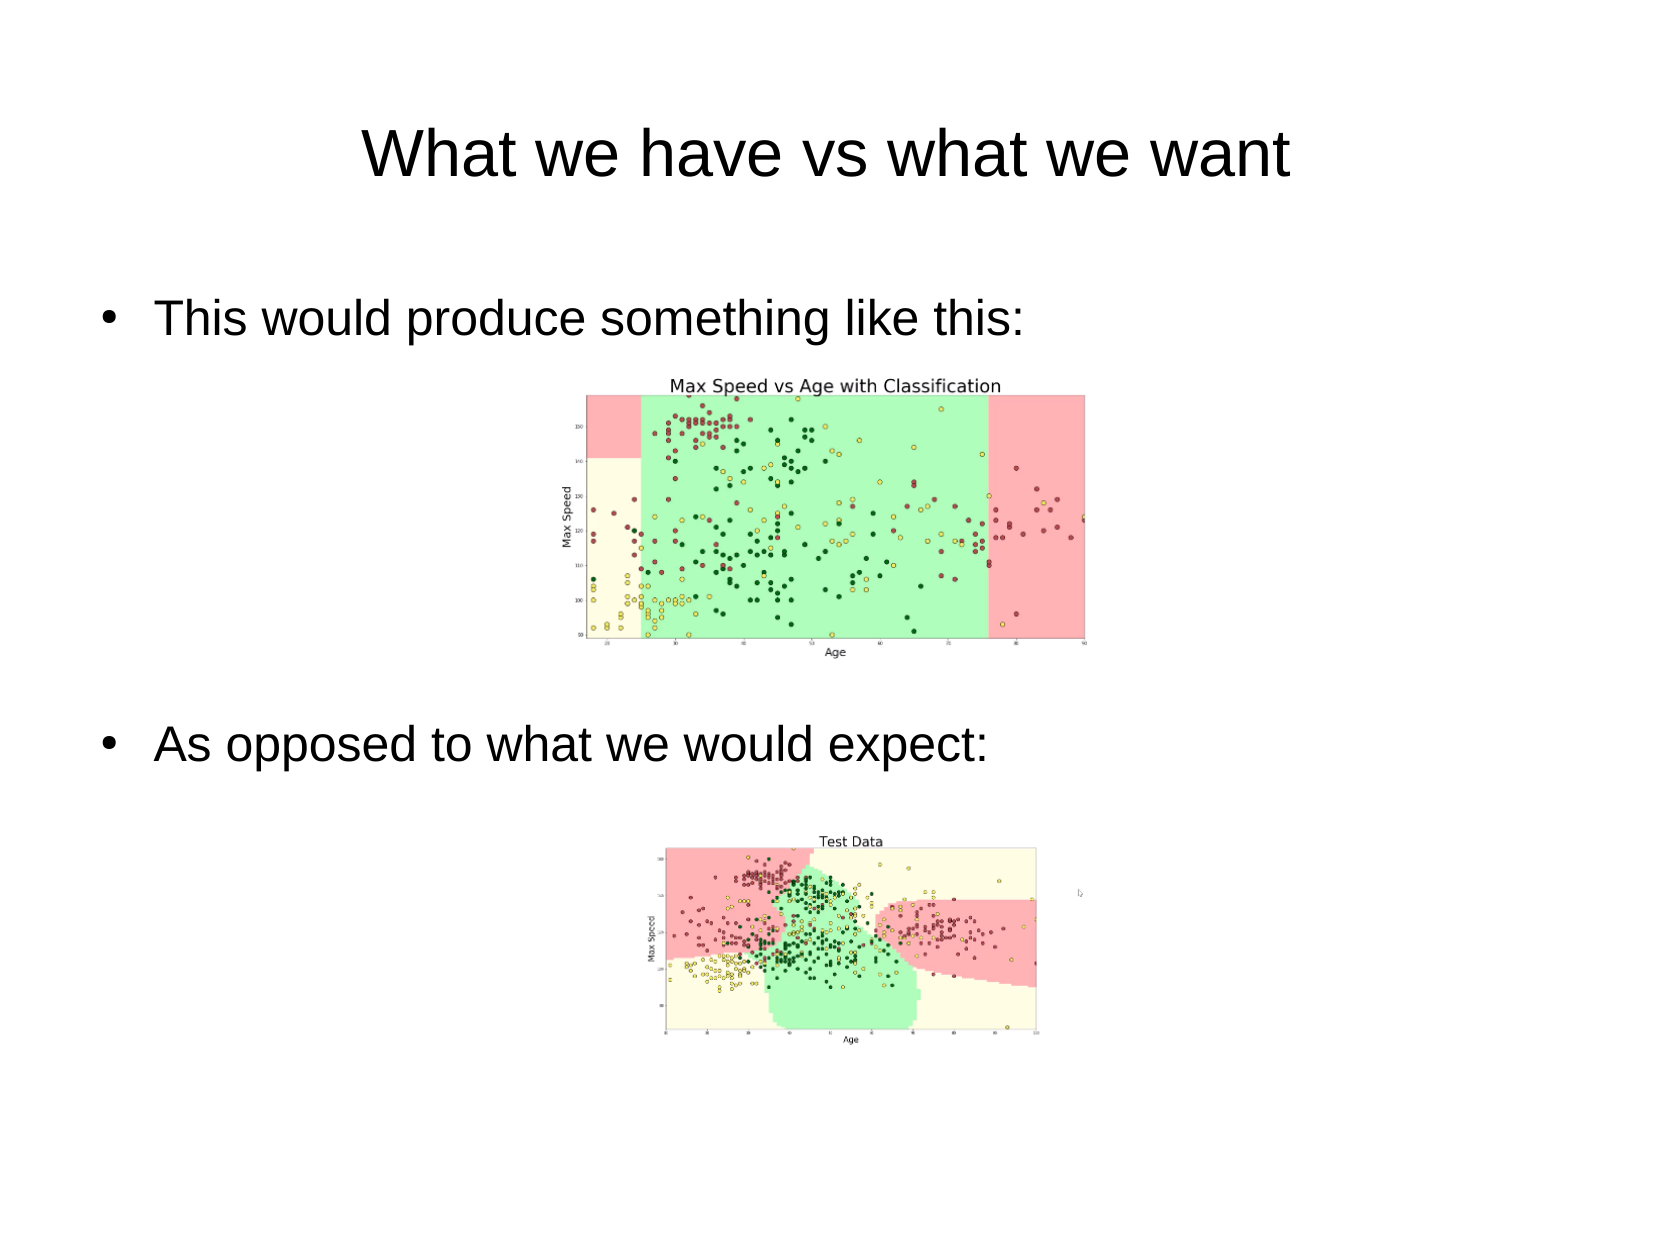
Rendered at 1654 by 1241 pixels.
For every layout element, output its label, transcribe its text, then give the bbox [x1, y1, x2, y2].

title What we have vs what we want [82, 49, 1571, 257]
list This would produce something like this: As opposed to what we would expect: [82, 290, 1591, 1010]
picture [556, 369, 1104, 663]
picture [594, 811, 1089, 1084]
